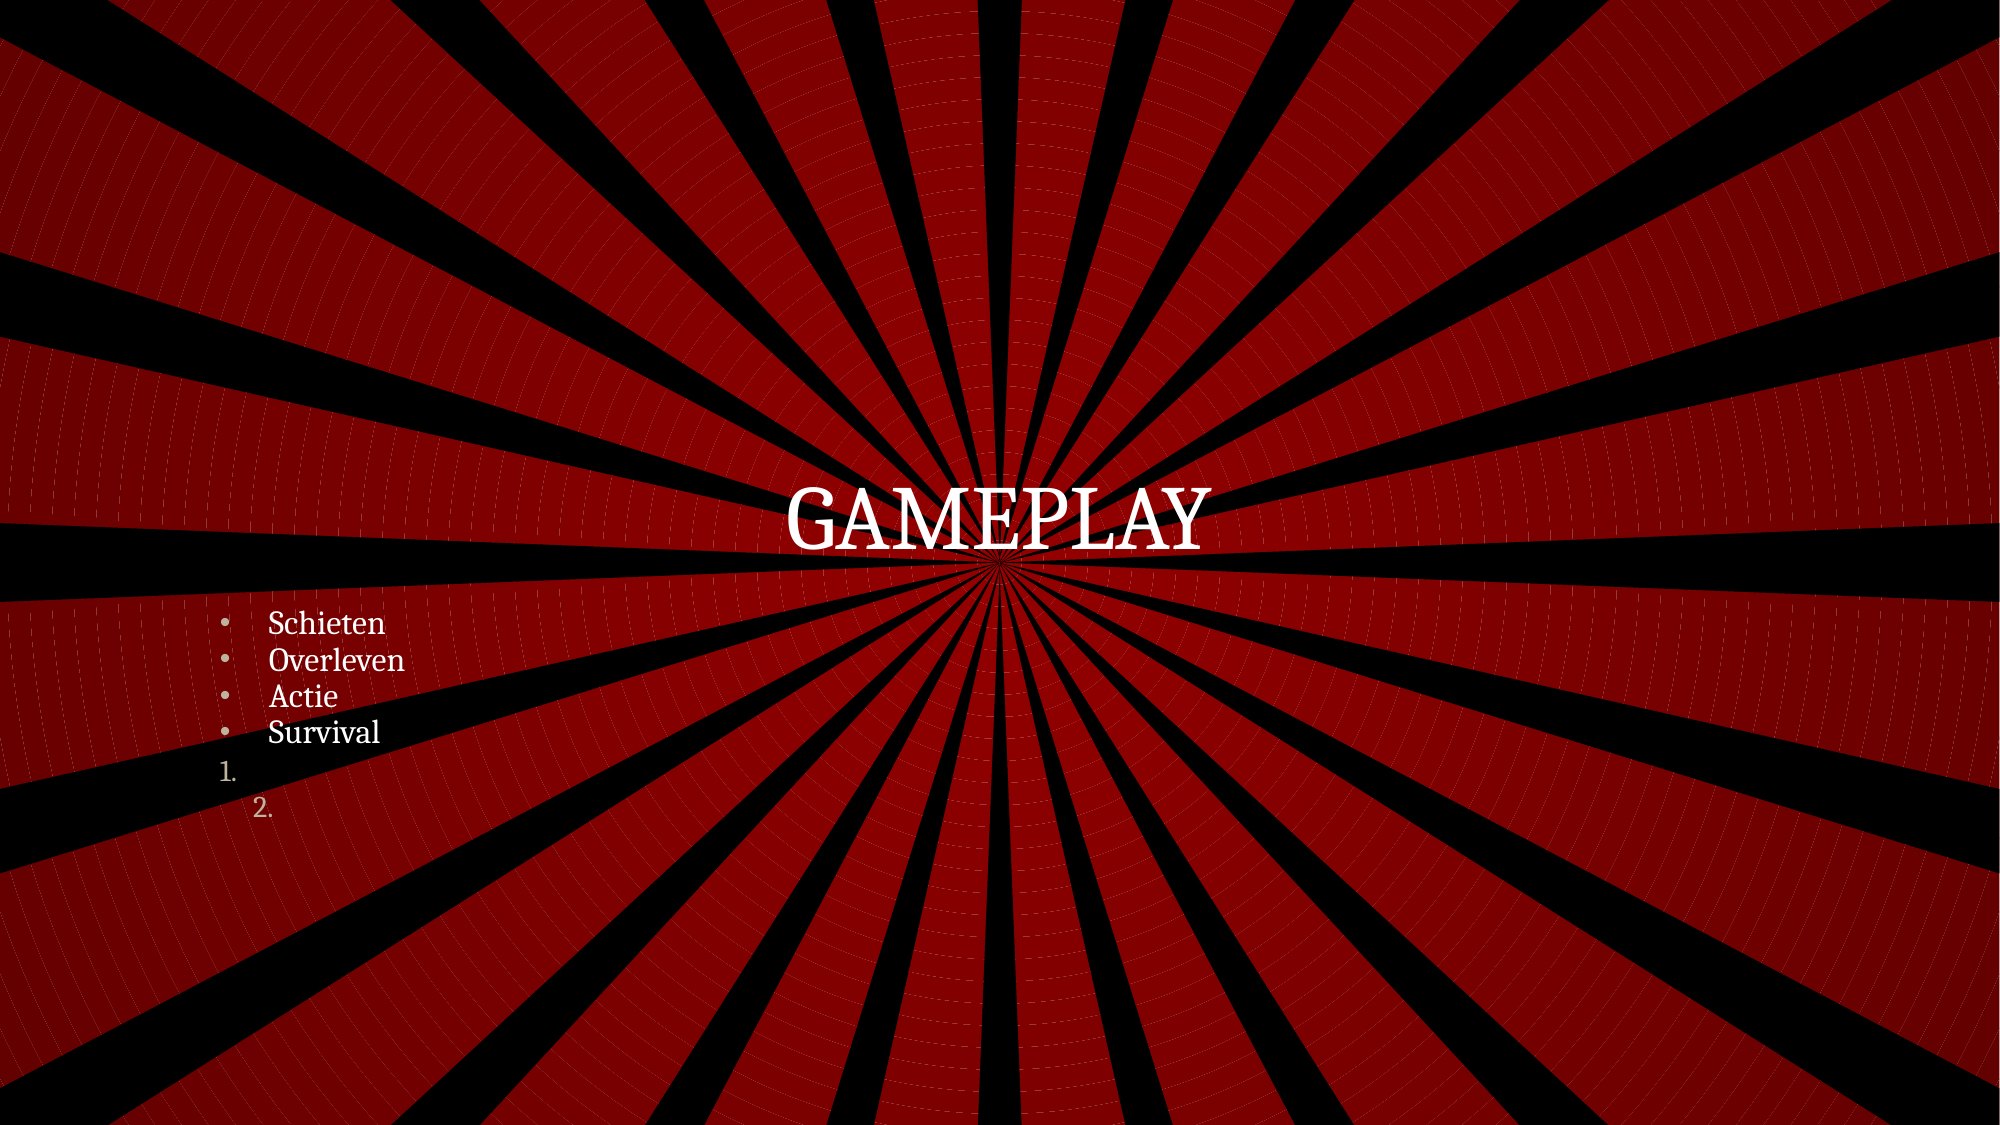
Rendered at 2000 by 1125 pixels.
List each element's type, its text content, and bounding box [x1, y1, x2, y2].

list Schieten Overleven Actie Survival [198, 360, 1799, 723]
title Gameplay [198, 0, 1799, 201]
